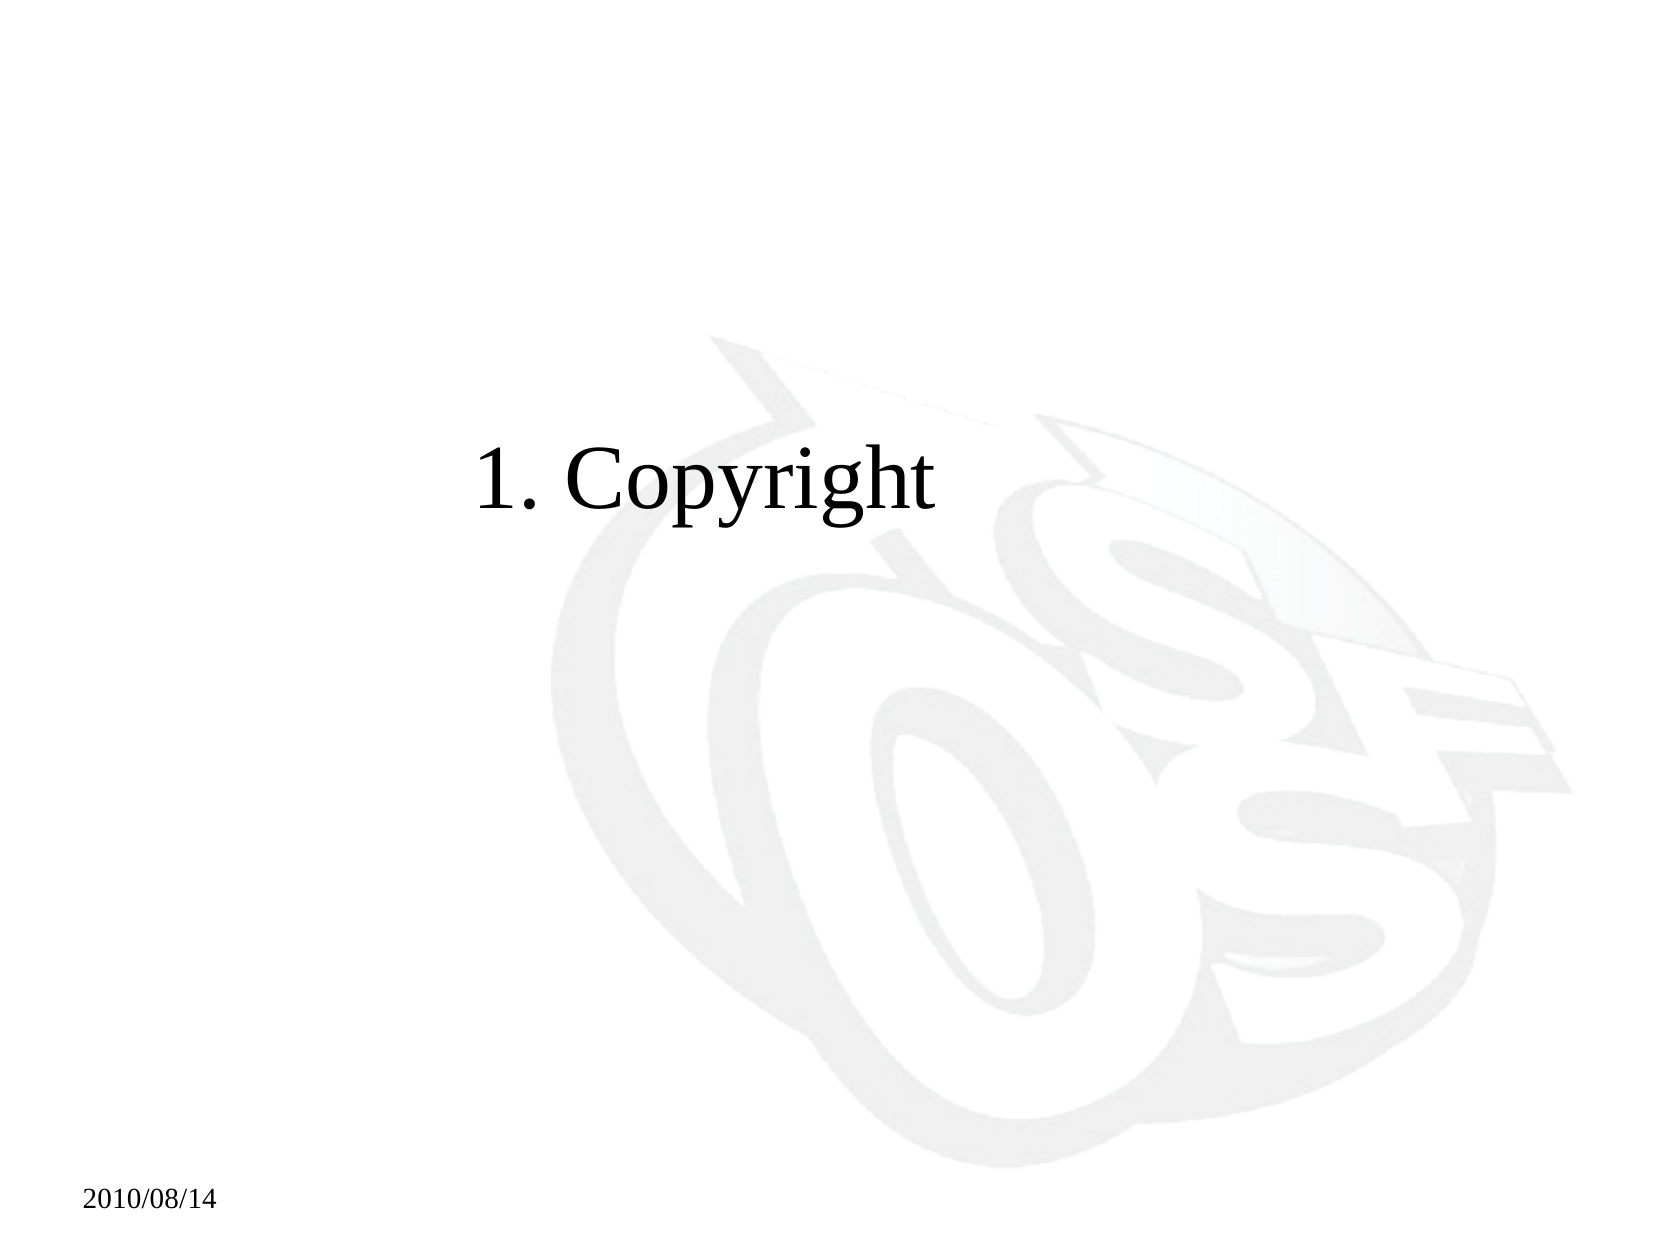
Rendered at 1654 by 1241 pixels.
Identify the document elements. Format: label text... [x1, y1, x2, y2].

title 1. Copyright [472, 313, 1418, 591]
picture [551, 331, 1577, 1170]
